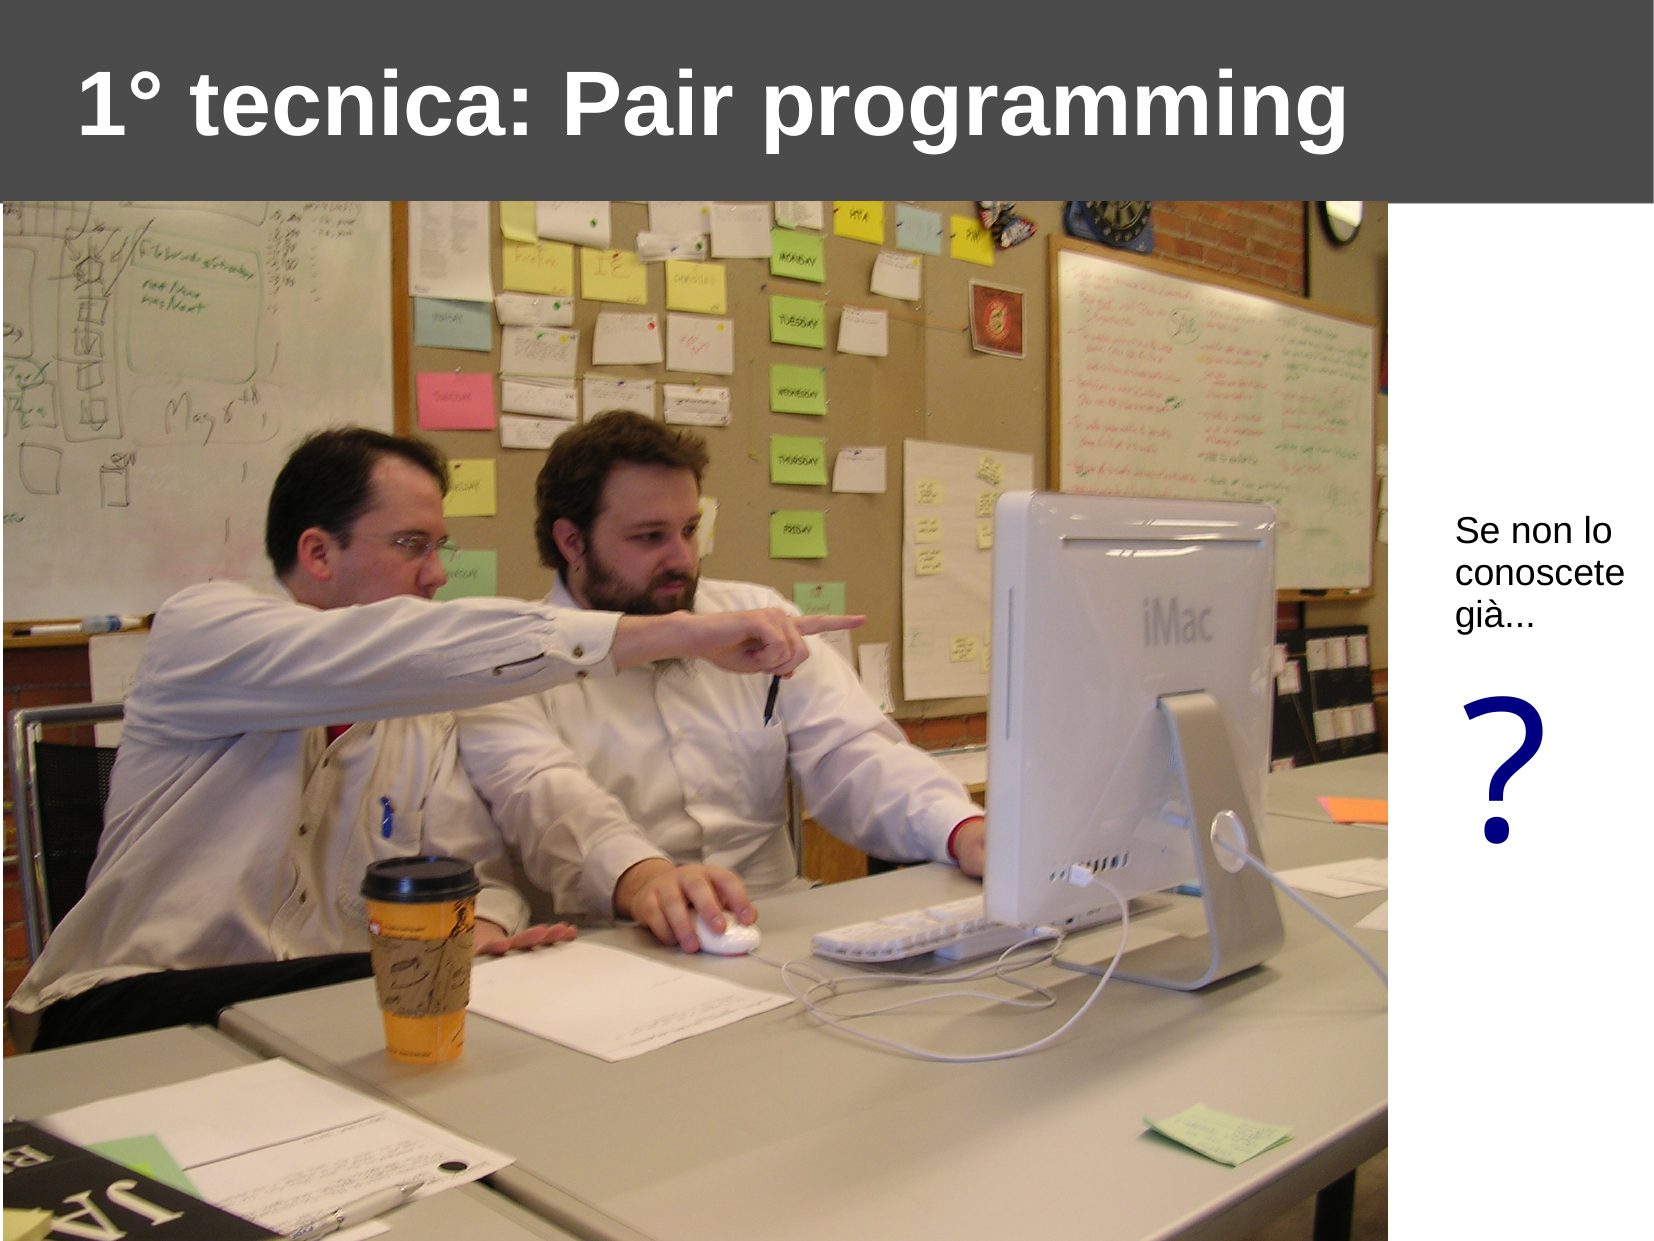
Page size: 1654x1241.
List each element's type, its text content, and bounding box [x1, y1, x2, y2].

text_box ? [1446, 643, 1595, 914]
text_box Se non lo conoscete già... [1440, 501, 1641, 643]
title 1° tecnica: Pair programming [76, 0, 1565, 208]
picture [0, 0, 1654, 1241]
